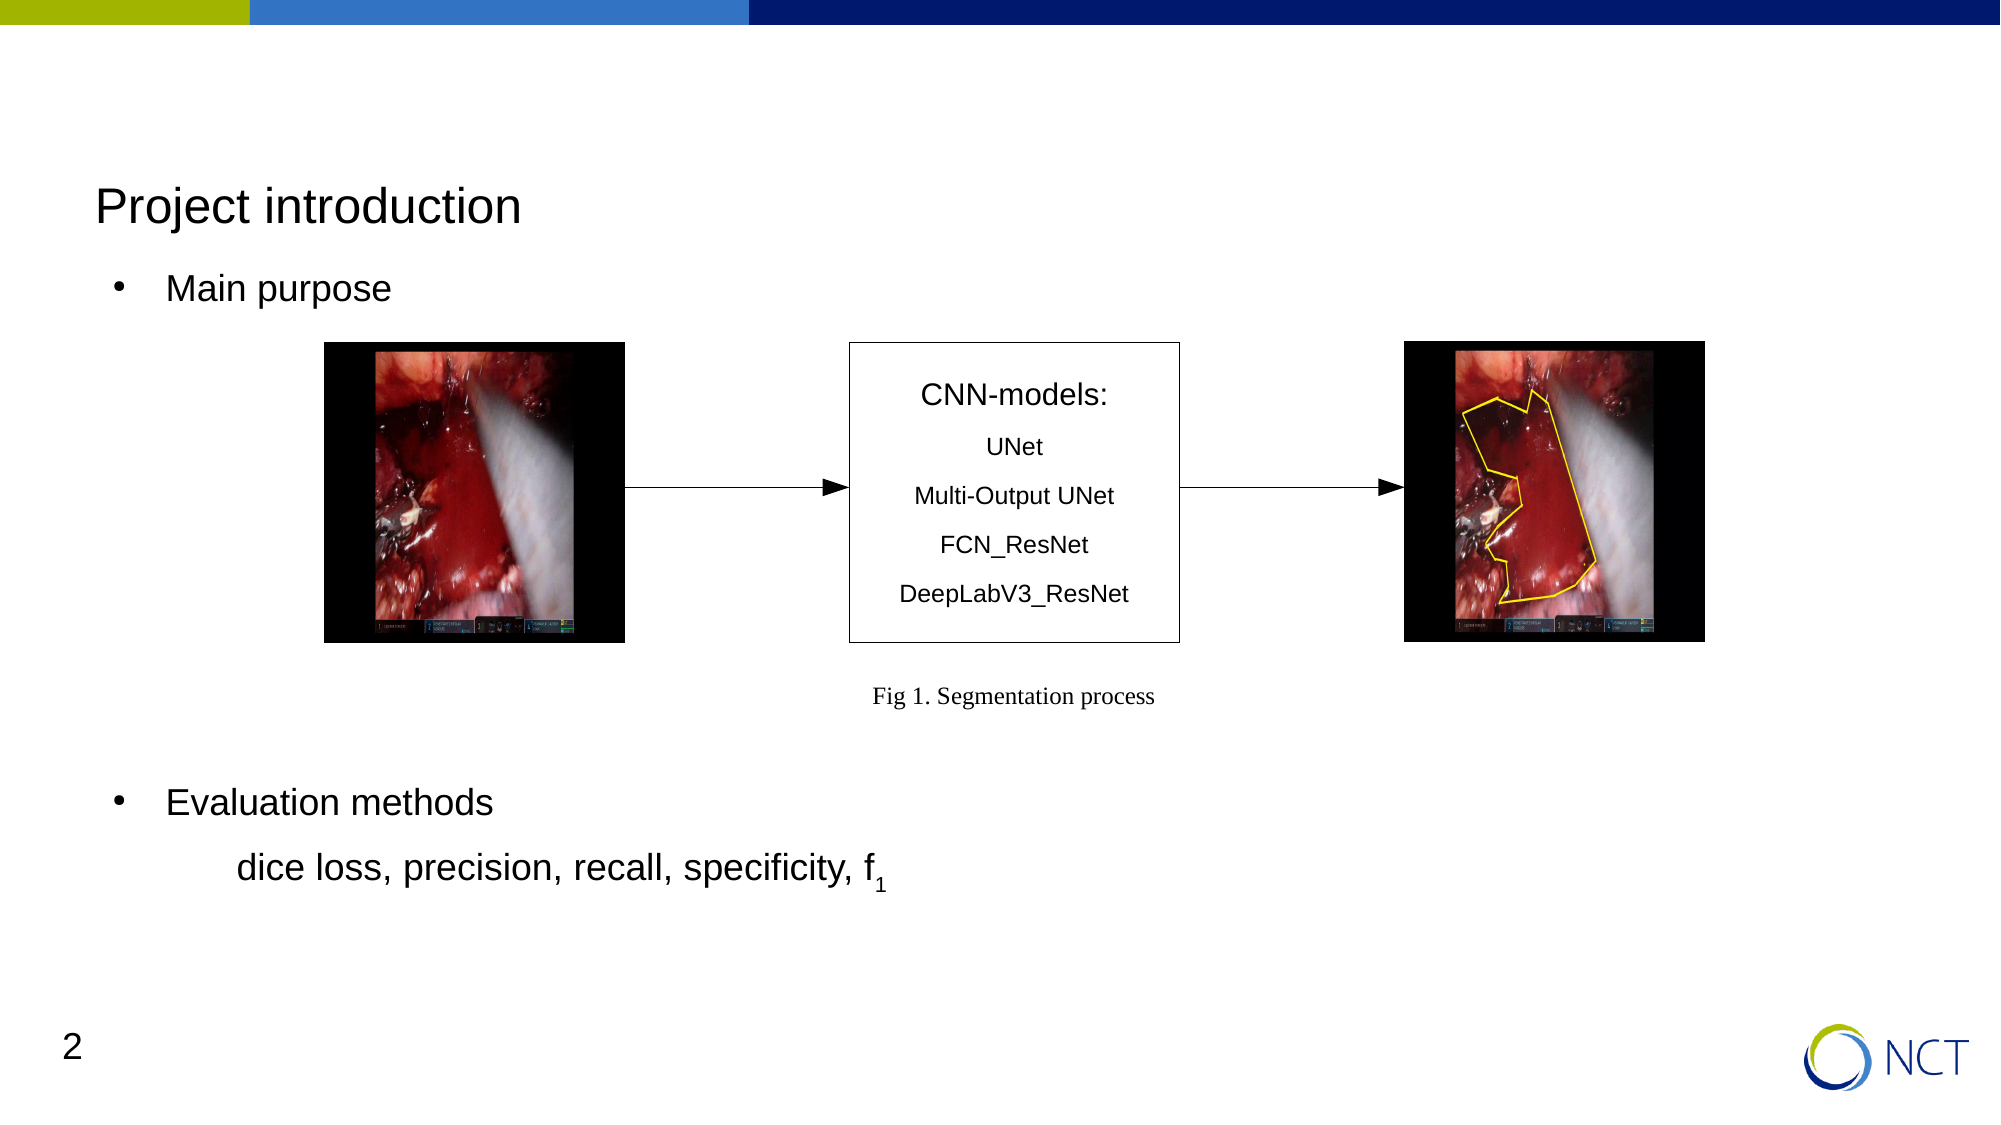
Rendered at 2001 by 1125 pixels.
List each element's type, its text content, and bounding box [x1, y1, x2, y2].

picture [1804, 1024, 1969, 1091]
title Project introduction [94, 112, 1886, 300]
picture [1404, 341, 1705, 642]
list Evaluation methods dice loss, precision, recall, specificity, f1 [94, 781, 1831, 927]
text_box CNN-models: UNet Multi-Output UNet FCN_ResNet DeepLabV3_ResNet [849, 342, 1180, 643]
list Main purpose [94, 267, 626, 325]
picture [324, 342, 625, 643]
text_box Fig 1. Segmentation process [857, 675, 1173, 723]
